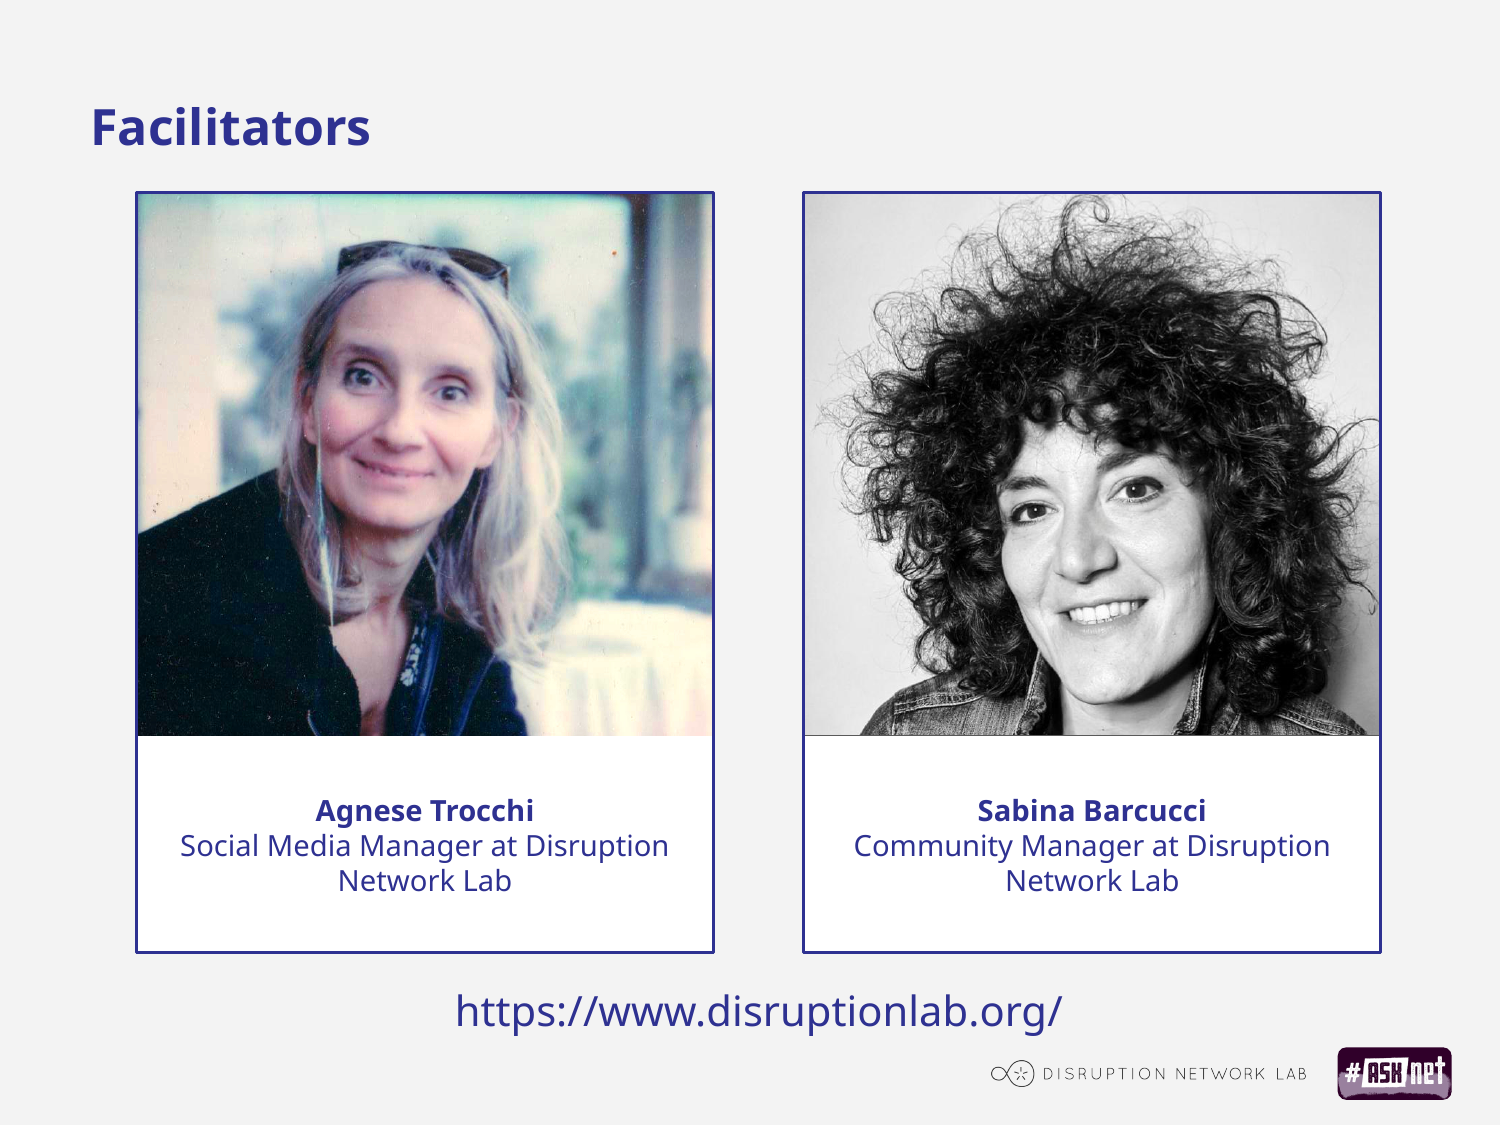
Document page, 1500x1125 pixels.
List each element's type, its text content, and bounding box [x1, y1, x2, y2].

picture [991, 1060, 1306, 1087]
picture [805, 194, 1379, 735]
picture [1337, 1047, 1452, 1100]
picture [138, 194, 712, 736]
text_box Facilitators [75, 80, 1168, 144]
text_box Sabina Barcucci Community Manager at Disruption Network Lab [805, 735, 1379, 951]
text_box Agnese Trocchi Social Media Manager at Disruption Network Lab [138, 736, 712, 951]
text_box https://www.disruptionlab.org/ [136, 969, 1381, 1033]
